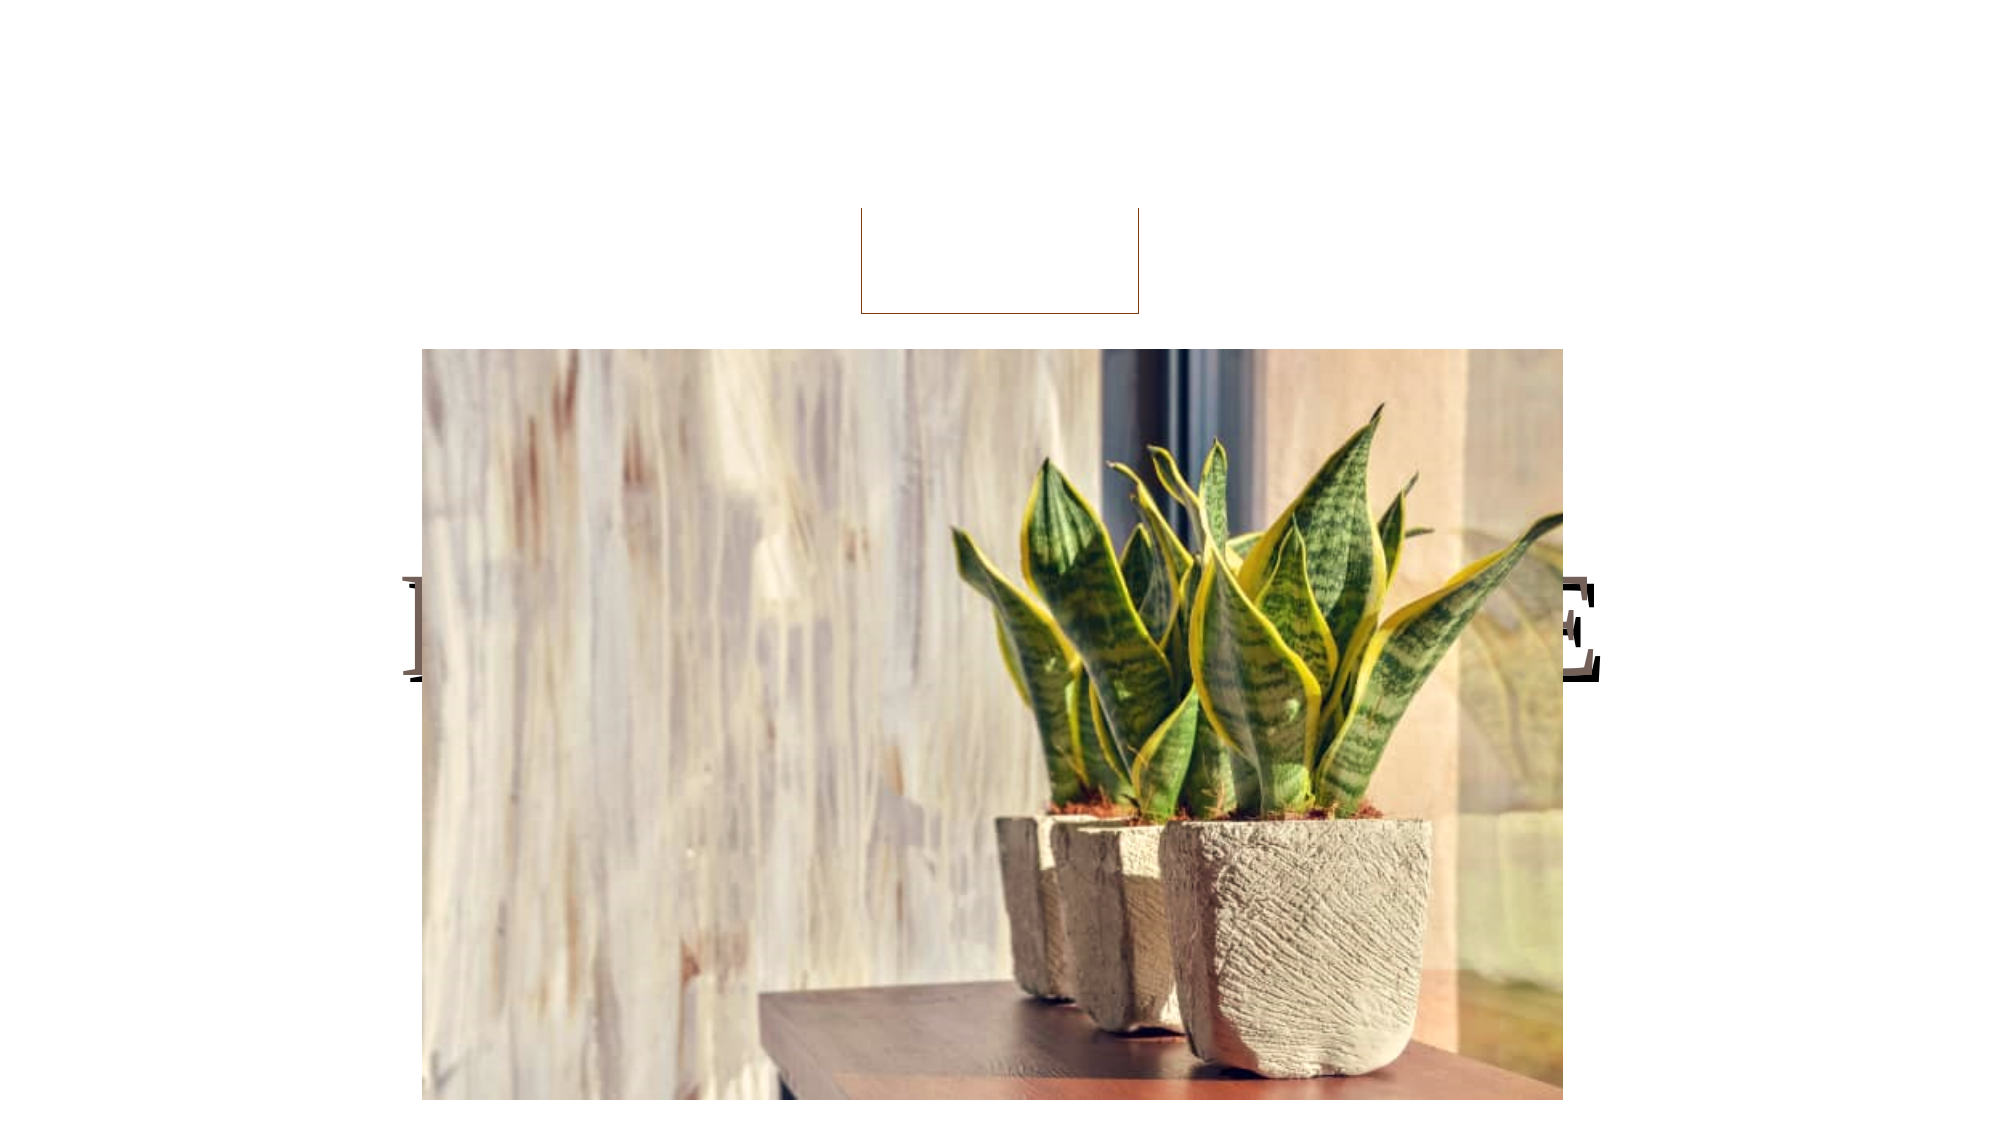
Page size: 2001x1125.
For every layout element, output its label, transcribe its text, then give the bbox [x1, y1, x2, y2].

picture [422, 346, 1563, 1103]
title Mulțumesc pentru atenție [0, 38, 2000, 369]
